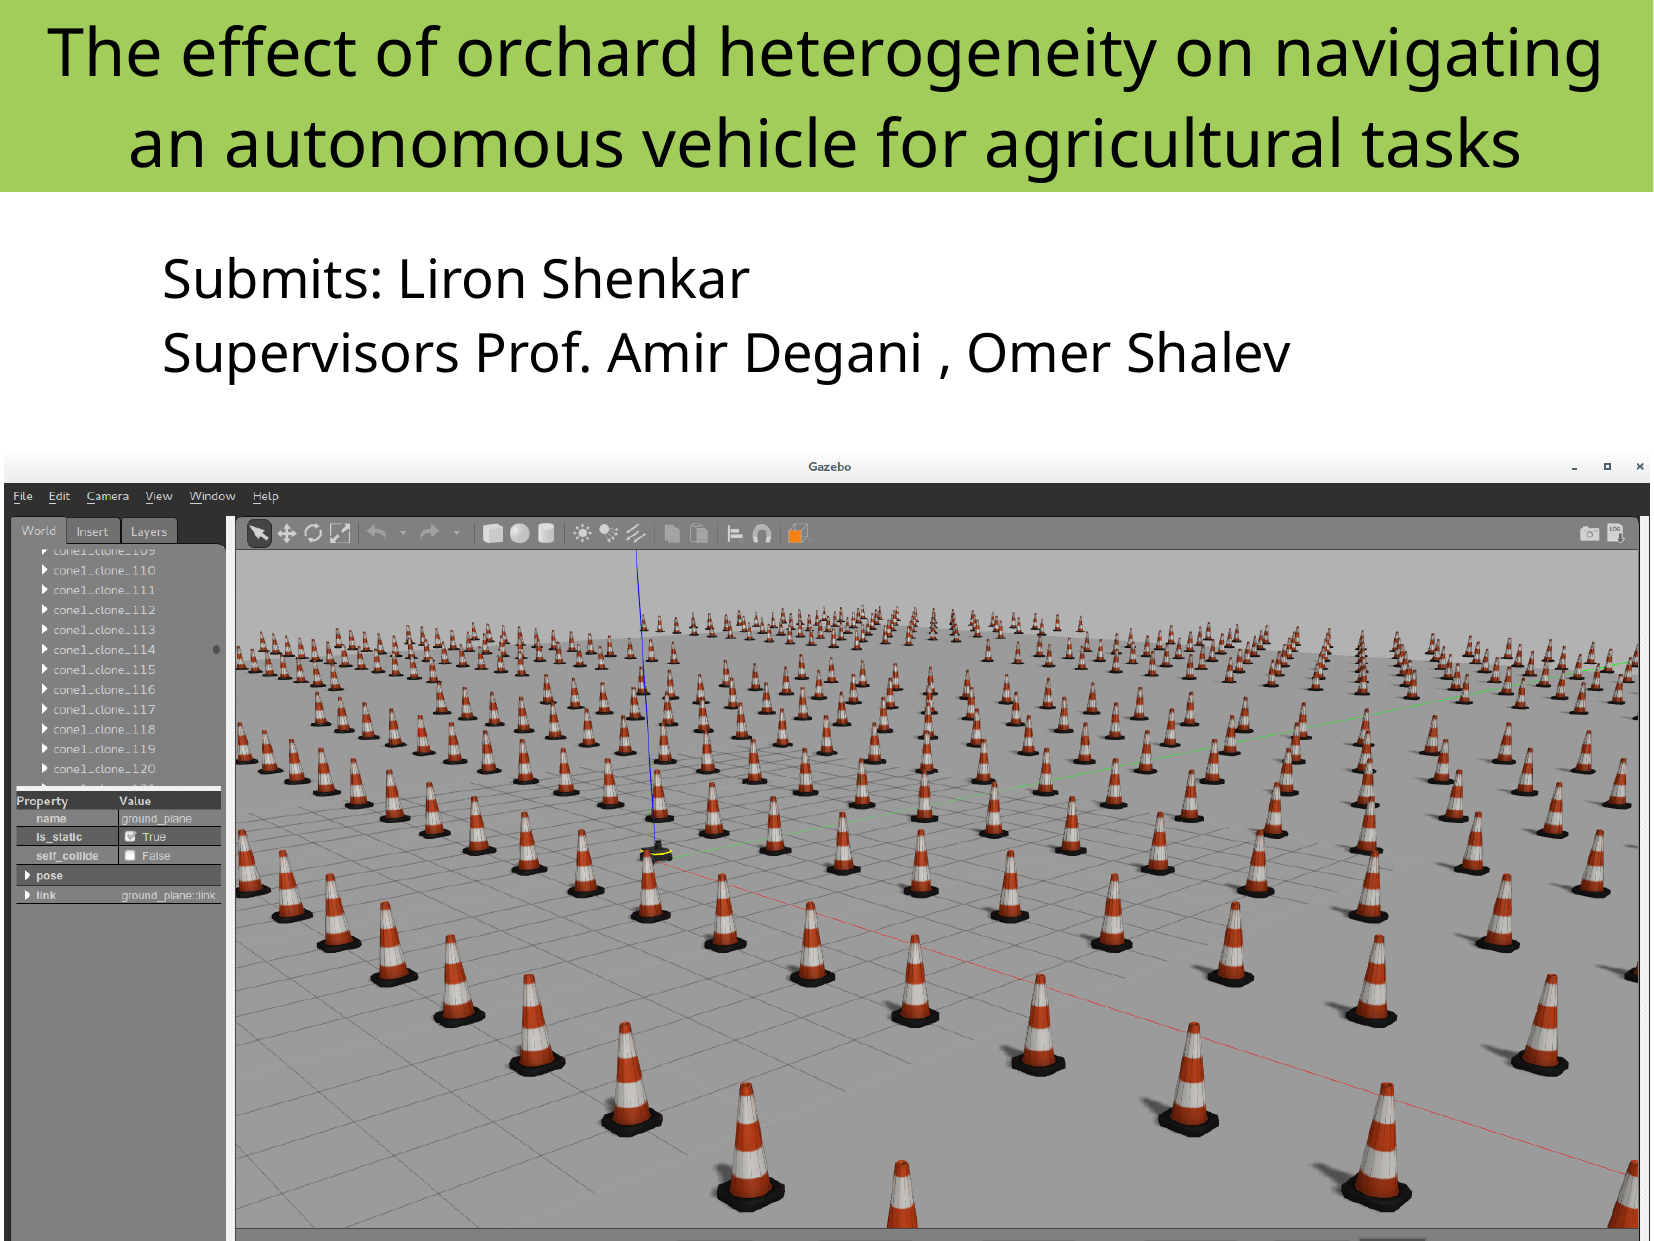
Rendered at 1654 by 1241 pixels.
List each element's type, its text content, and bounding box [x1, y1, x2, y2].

text_box Submits: Liron Shenkar Supervisors Prof. Amir Degani , Omer Shalev [147, 233, 1516, 405]
title [82, 192, 1571, 340]
picture [4, 454, 1650, 1241]
title The effect of orchard heterogeneity on navigating an autonomous vehicle for agricultural tasks [0, 0, 1654, 192]
